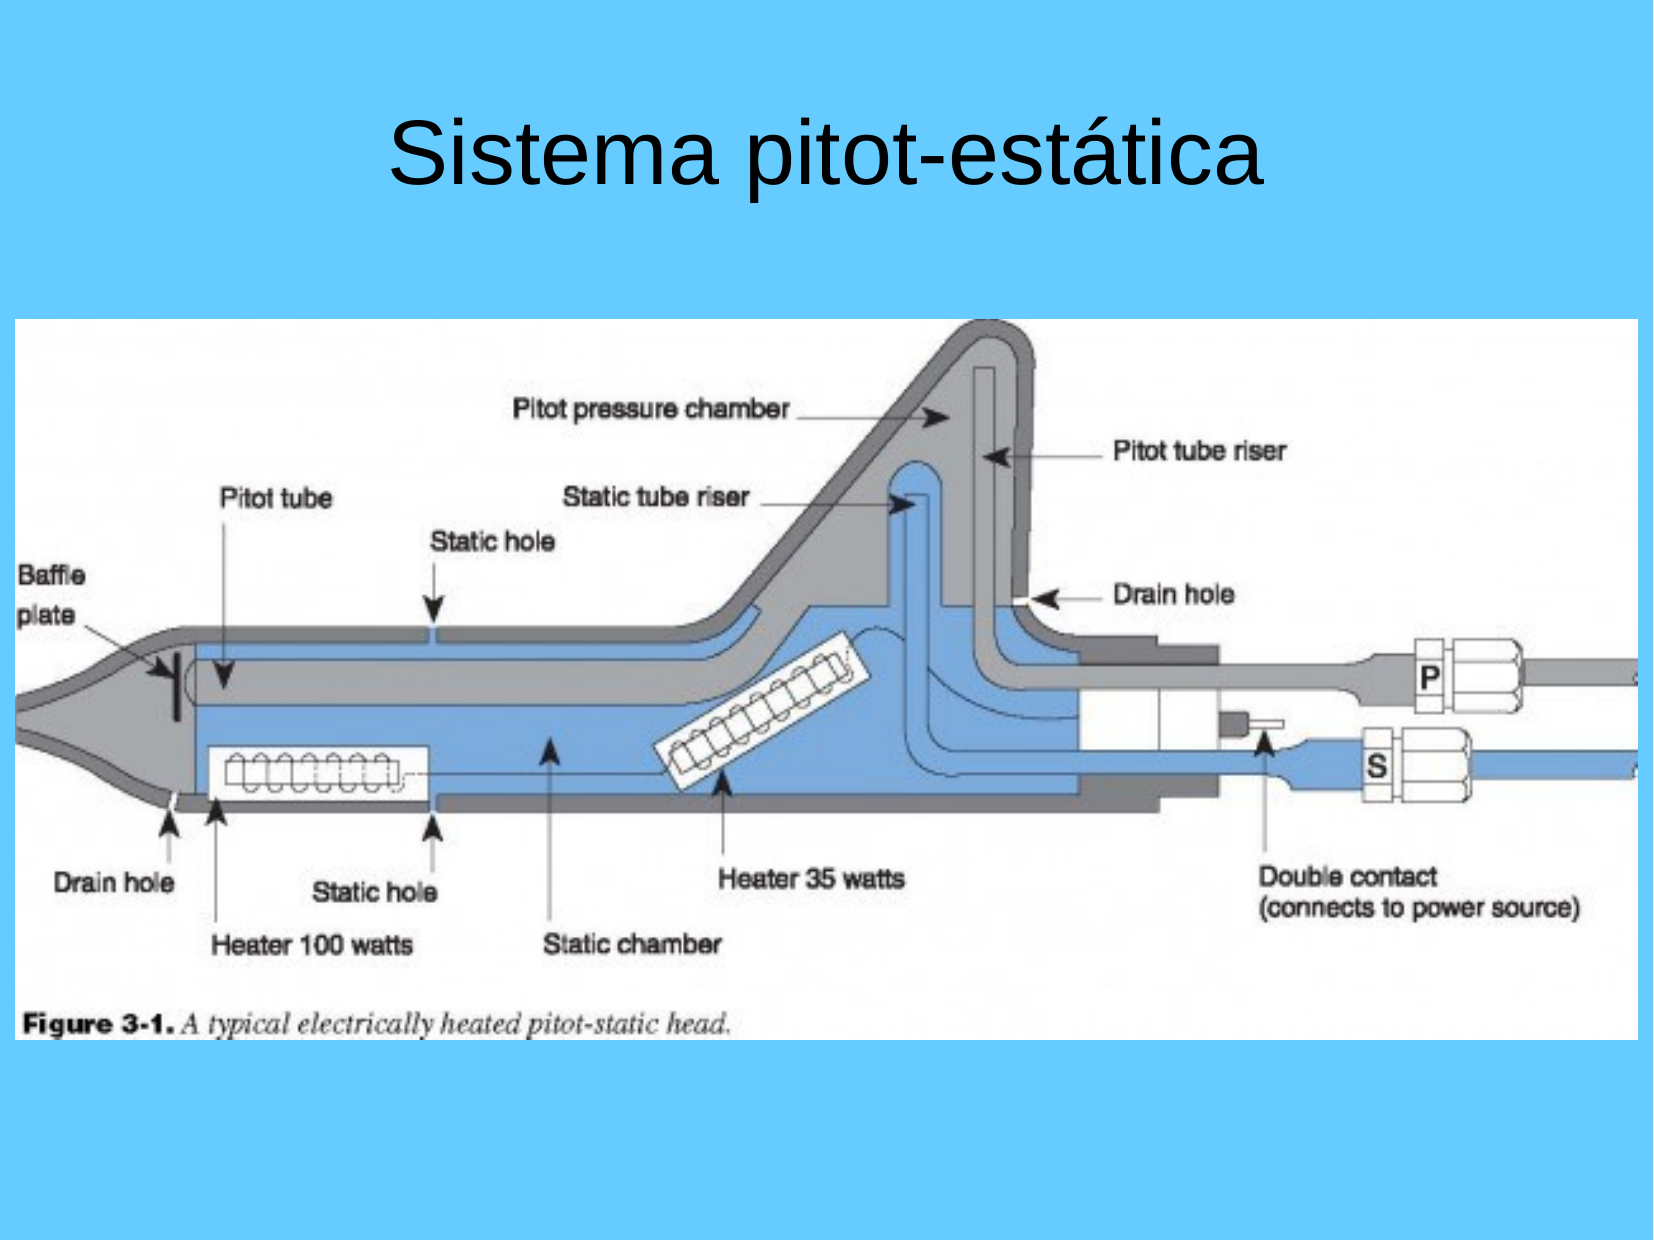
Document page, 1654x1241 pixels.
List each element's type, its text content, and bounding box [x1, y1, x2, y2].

title Sistema pitot-estática [82, 49, 1571, 257]
picture [15, 319, 1638, 1040]
